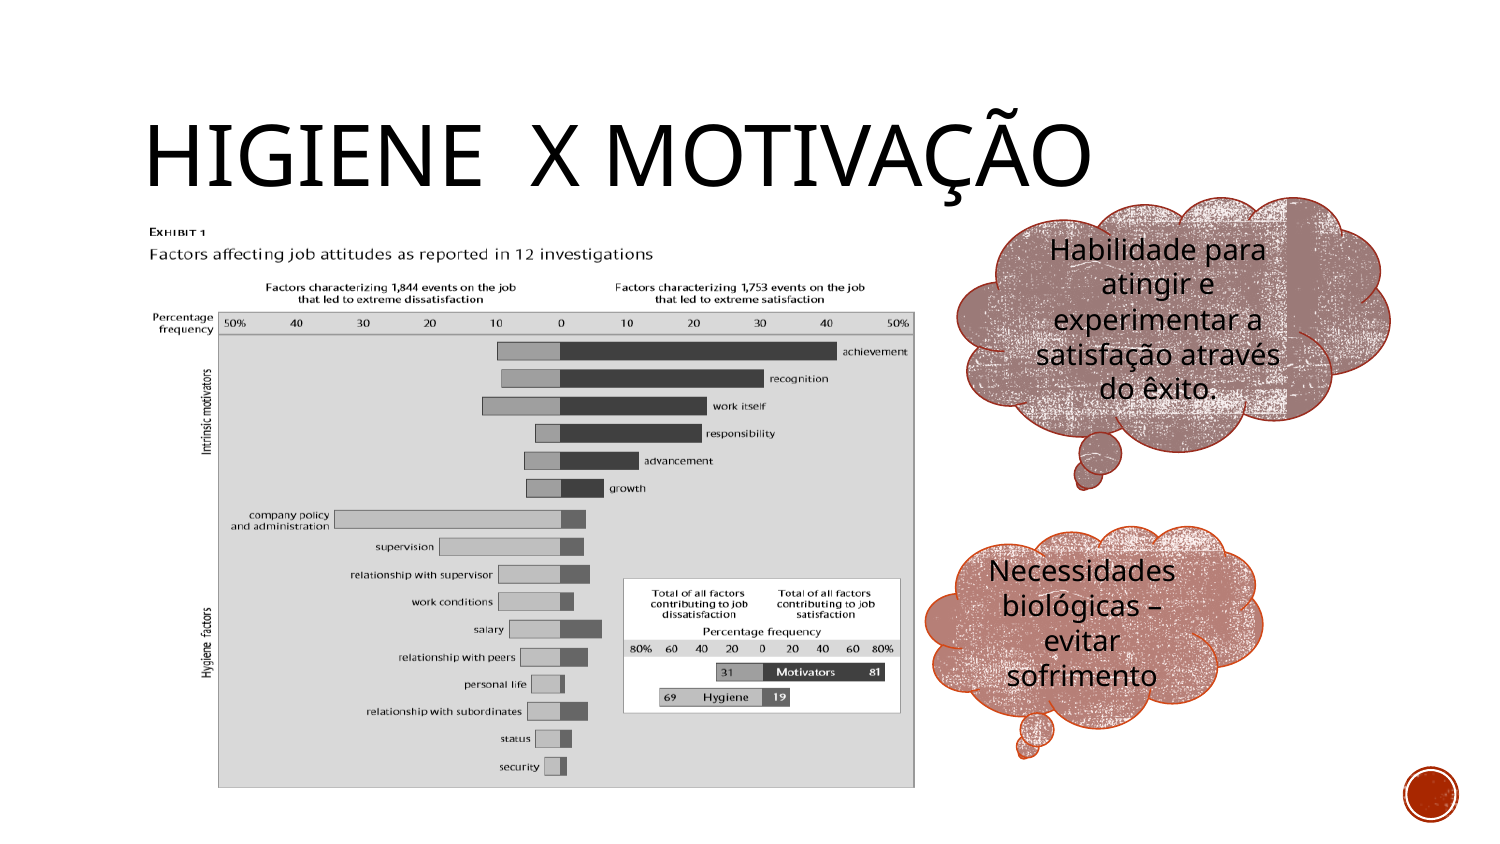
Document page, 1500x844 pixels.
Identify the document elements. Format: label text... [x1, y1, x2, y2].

picture [1402, 766, 1460, 823]
title HIGIENE X MOTIVAÇÃO [131, 59, 1370, 258]
text_box Habilidade para atingir e experimentar a satisfação através do êxito. [957, 197, 1391, 491]
picture [142, 215, 947, 799]
text_box Necessidades biológicas – evitar sofrimento [925, 526, 1263, 759]
